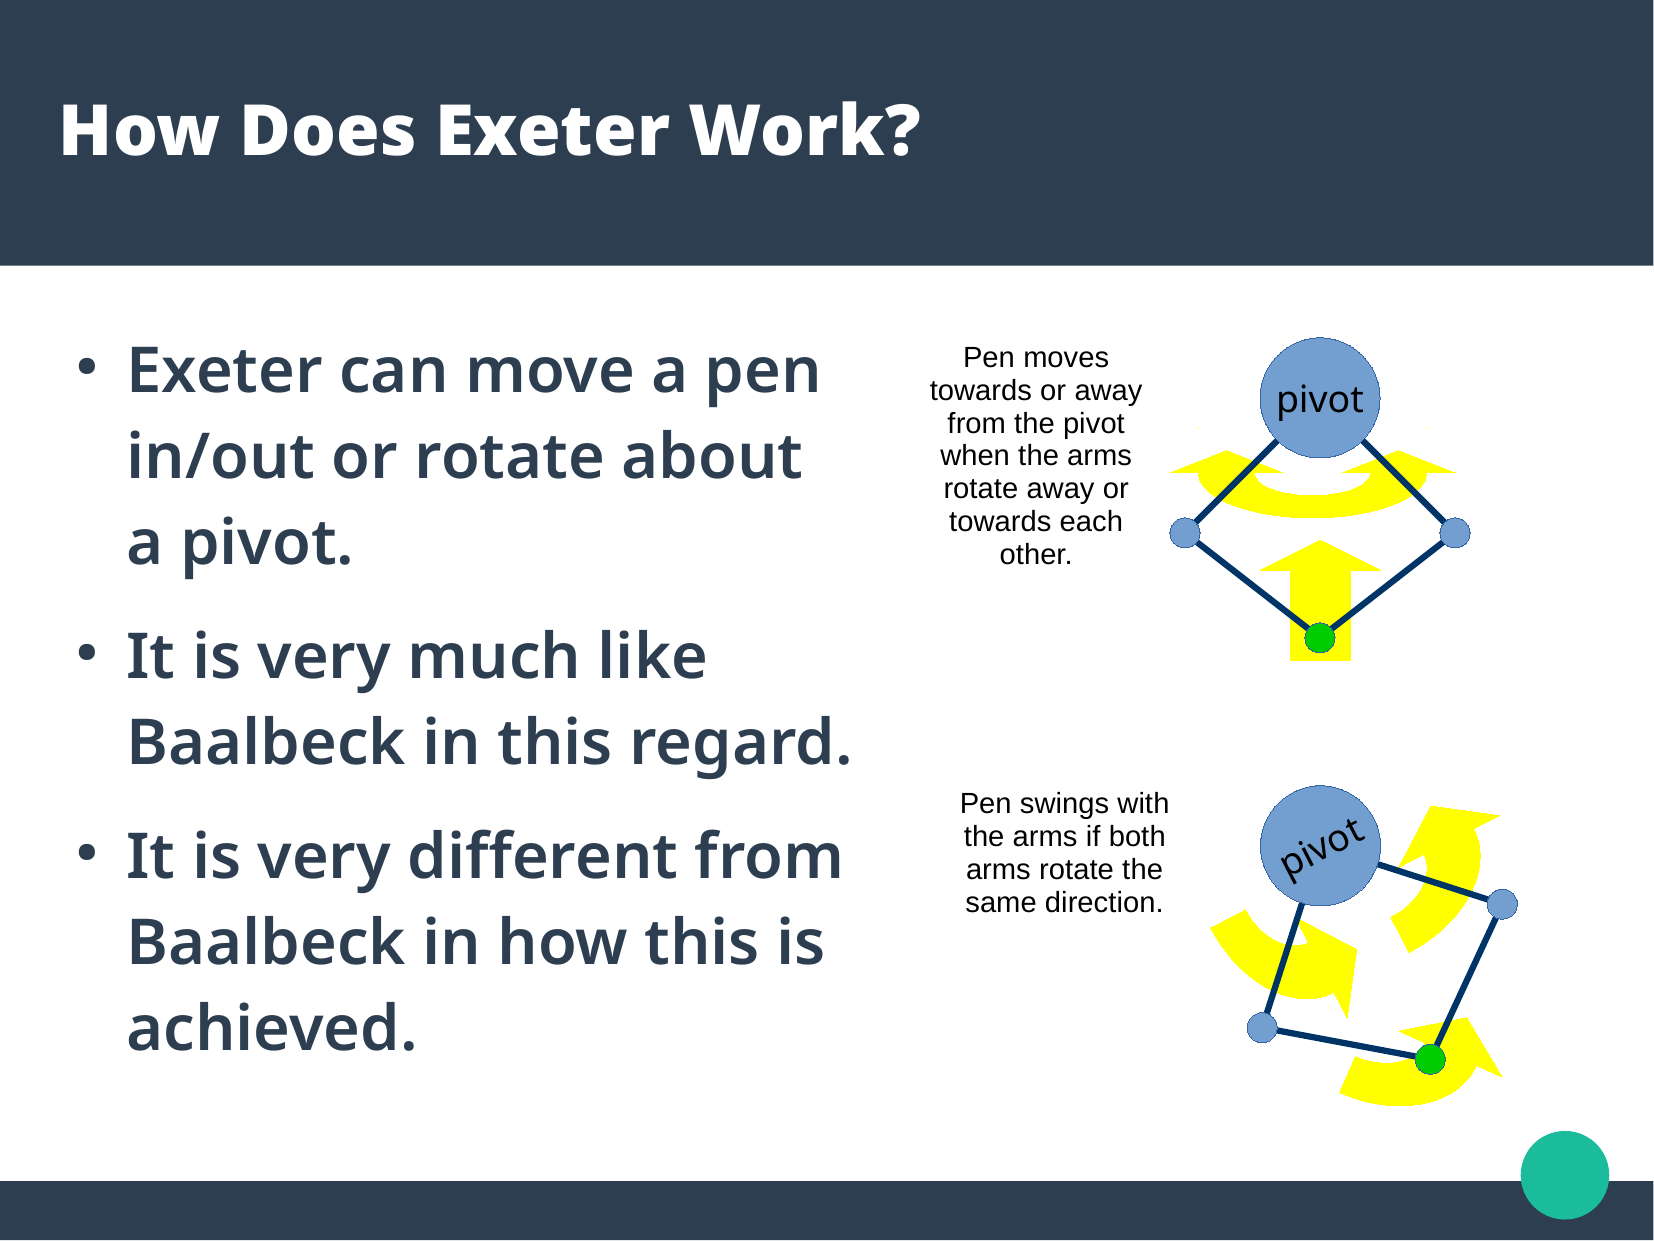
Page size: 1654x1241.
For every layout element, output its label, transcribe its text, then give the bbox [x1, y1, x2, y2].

text_box [1384, 450, 1456, 490]
text_box Pen moves towards or away from the pivot when the arms rotate away or towards each other. [915, 333, 1171, 578]
text_box [1171, 450, 1252, 497]
text_box Pen swings with the arms if both arms rotate the same direction. [945, 780, 1201, 926]
text_box [1210, 909, 1285, 990]
text_box [1277, 920, 1357, 1018]
text_box pivot [1260, 785, 1381, 906]
text_box [1260, 540, 1381, 661]
text_box [1171, 517, 1201, 548]
list Exeter can move a pen in/out or rotate about a pivot. It is very much like Baalbeck in this regard. It is very different from Baalbeck in how this is achieved. [59, 324, 856, 1152]
text_box [1398, 806, 1500, 891]
text_box pivot [1260, 337, 1381, 458]
text_box [1390, 883, 1469, 953]
text_box [1223, 459, 1412, 518]
text_box [1487, 889, 1518, 920]
text_box [1339, 1017, 1503, 1106]
text_box [1439, 517, 1471, 548]
title How Does Exeter Work? [59, 49, 1595, 207]
text_box [1247, 1012, 1278, 1043]
